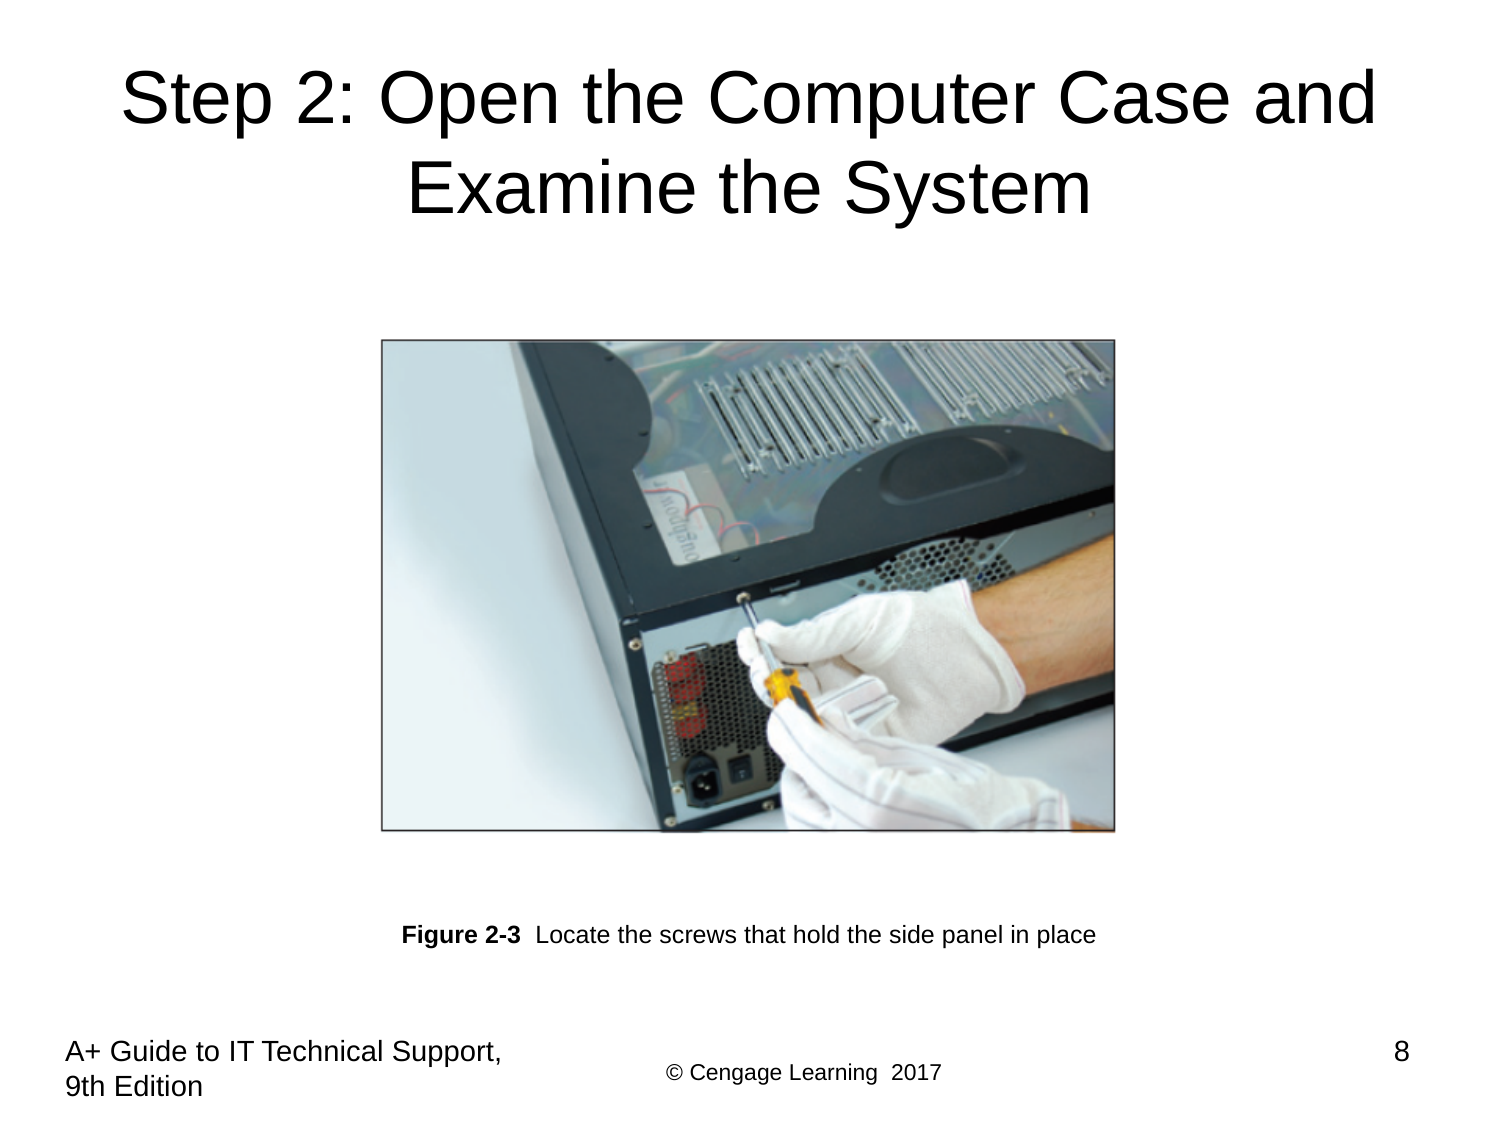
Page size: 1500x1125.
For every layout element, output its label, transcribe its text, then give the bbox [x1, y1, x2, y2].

slide_number <number> [1074, 1024, 1425, 1103]
footer A+ Guide to IT Technical Support, 9th Edition [50, 1025, 550, 1104]
picture [372, 335, 1128, 841]
text_box Figure 2-3 Locate the screws that hold the side panel in place [386, 911, 1114, 957]
title Step 2: Open the Computer Case and Examine the System [75, 45, 1425, 233]
